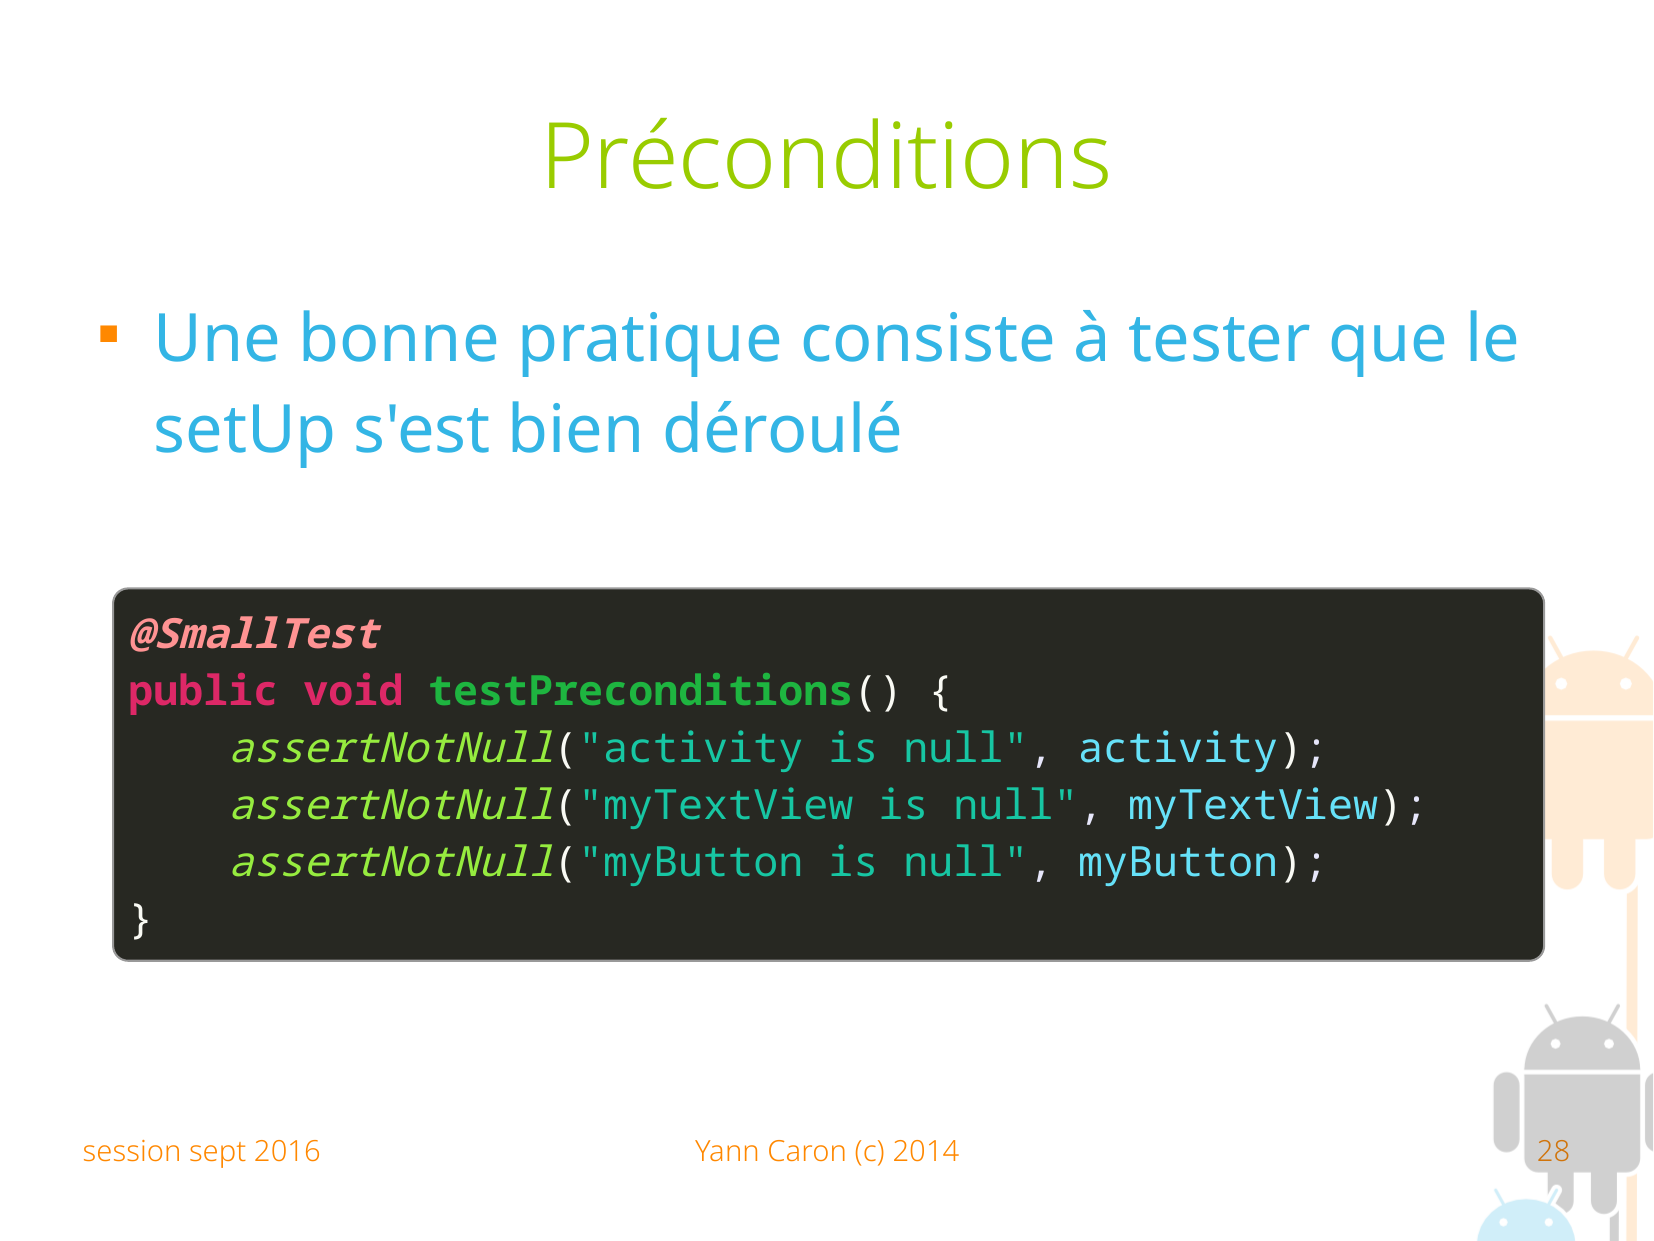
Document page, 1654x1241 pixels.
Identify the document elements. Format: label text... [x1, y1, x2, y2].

picture [240, 423, 1654, 1241]
text_box @SmallTest public void testPreconditions() { assertNotNull("activity is null", activity); assertNotNull("myTextView is null", myTextView); assertNotNull("myButton is null", myButton); } [113, 588, 1545, 913]
list Une bonne pratique consiste à tester que le setUp s'est bien déroulé [82, 290, 1571, 1010]
title Préconditions [82, 49, 1571, 257]
